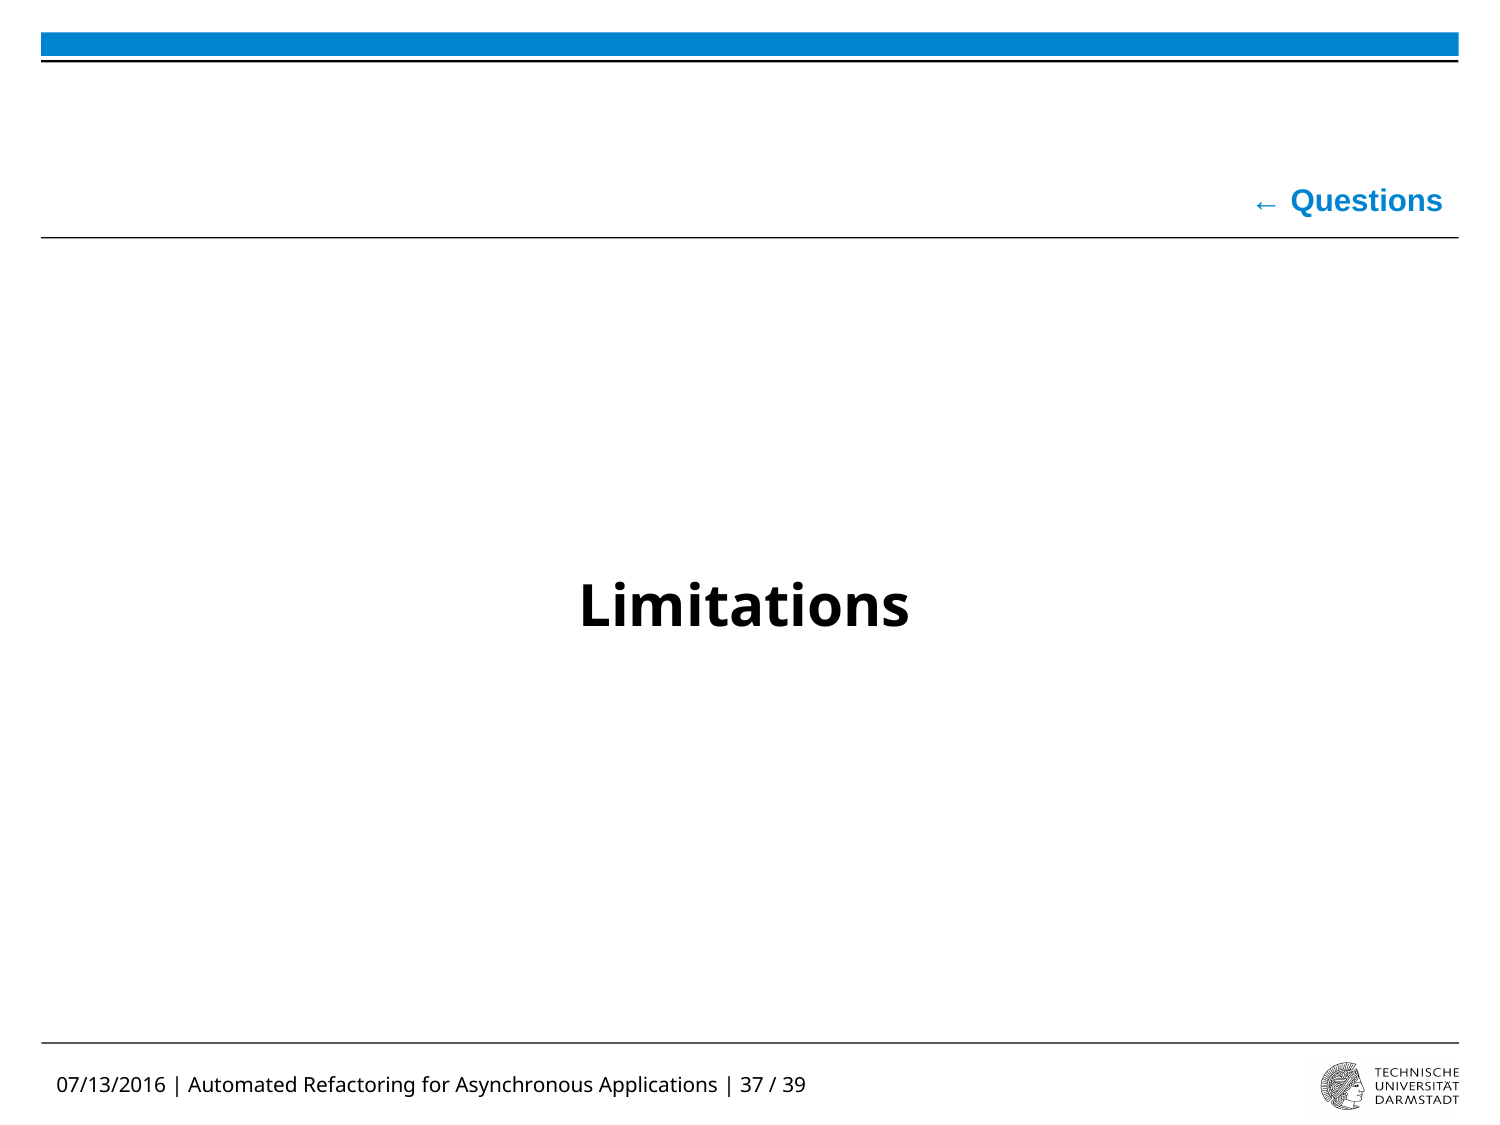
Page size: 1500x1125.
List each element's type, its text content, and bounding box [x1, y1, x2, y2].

text_box Limitations [199, 534, 1290, 673]
picture [1305, 1054, 1459, 1118]
text_box ← Questions [1215, 164, 1444, 218]
